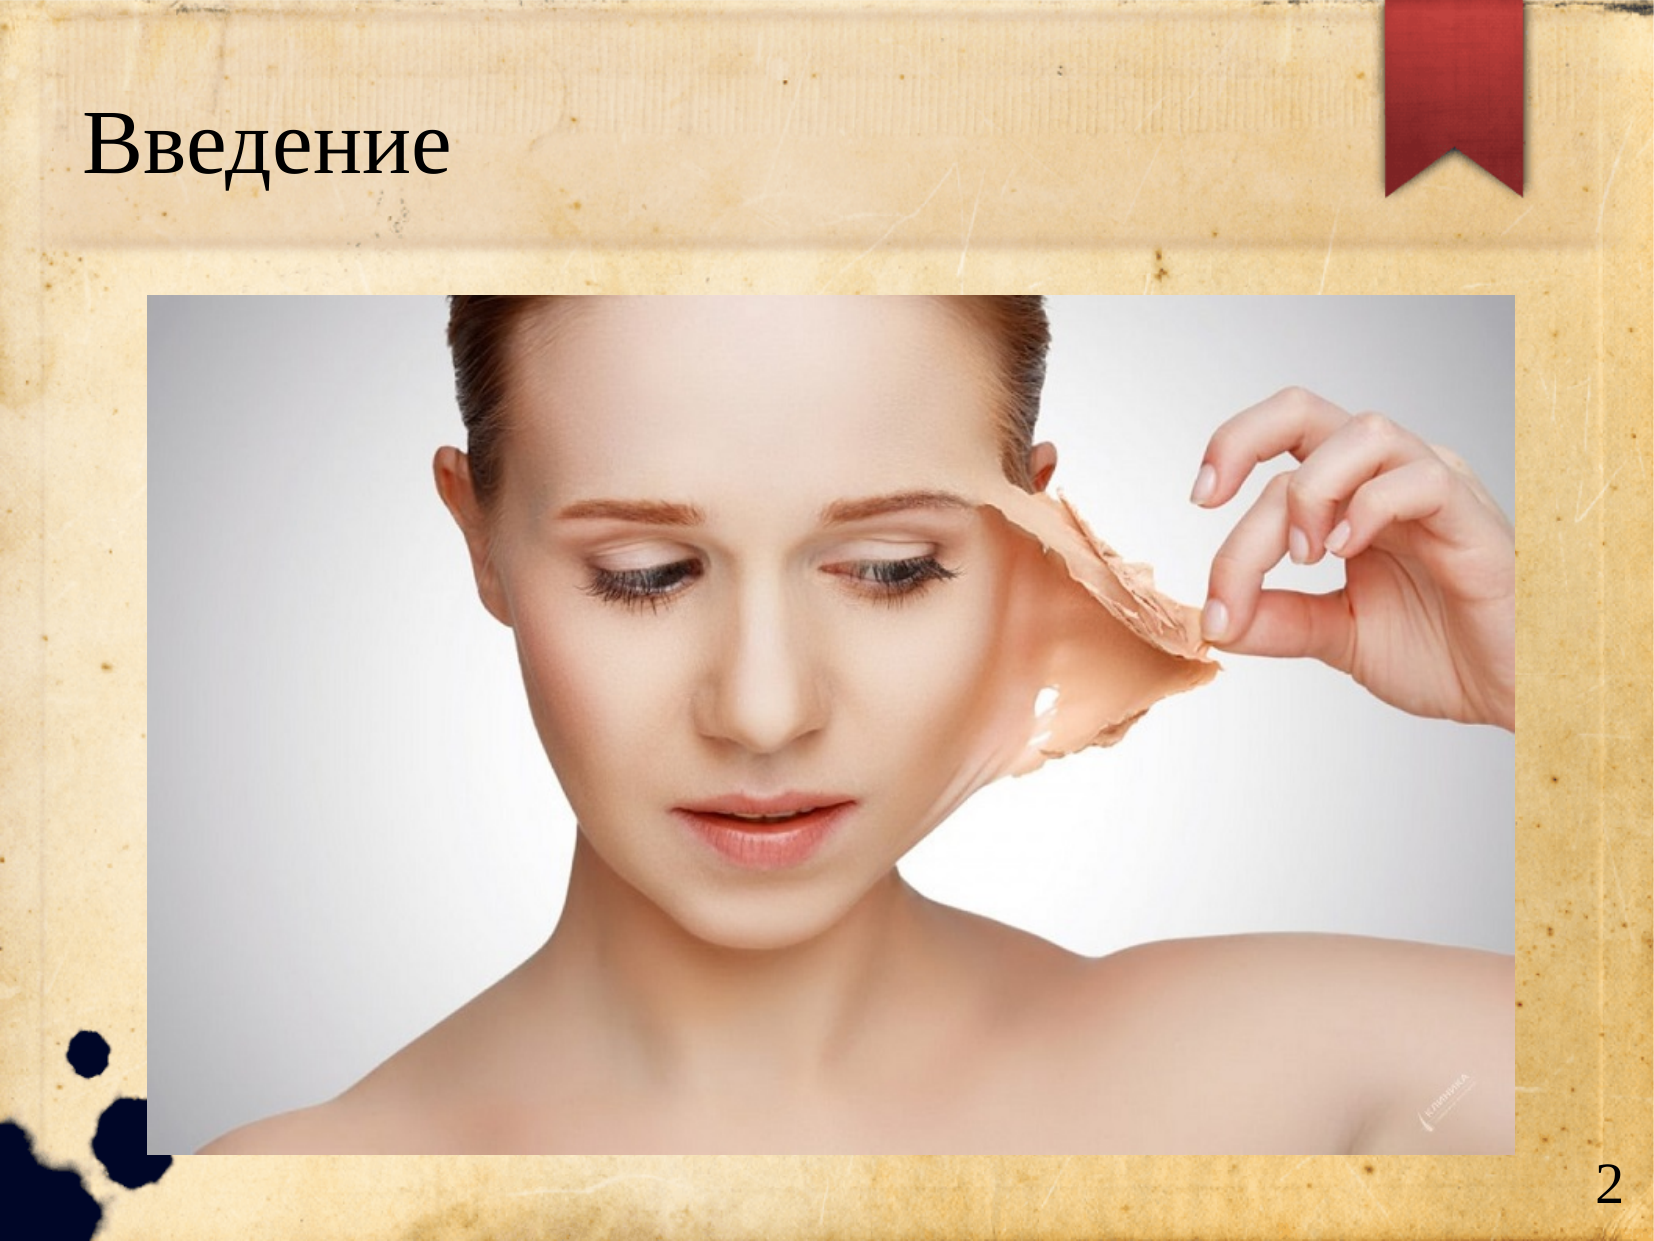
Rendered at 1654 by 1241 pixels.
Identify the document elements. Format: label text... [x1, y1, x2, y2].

title Введение [82, 49, 1347, 237]
picture [0, 0, 1654, 1241]
list 2 [1533, 1151, 1625, 1217]
